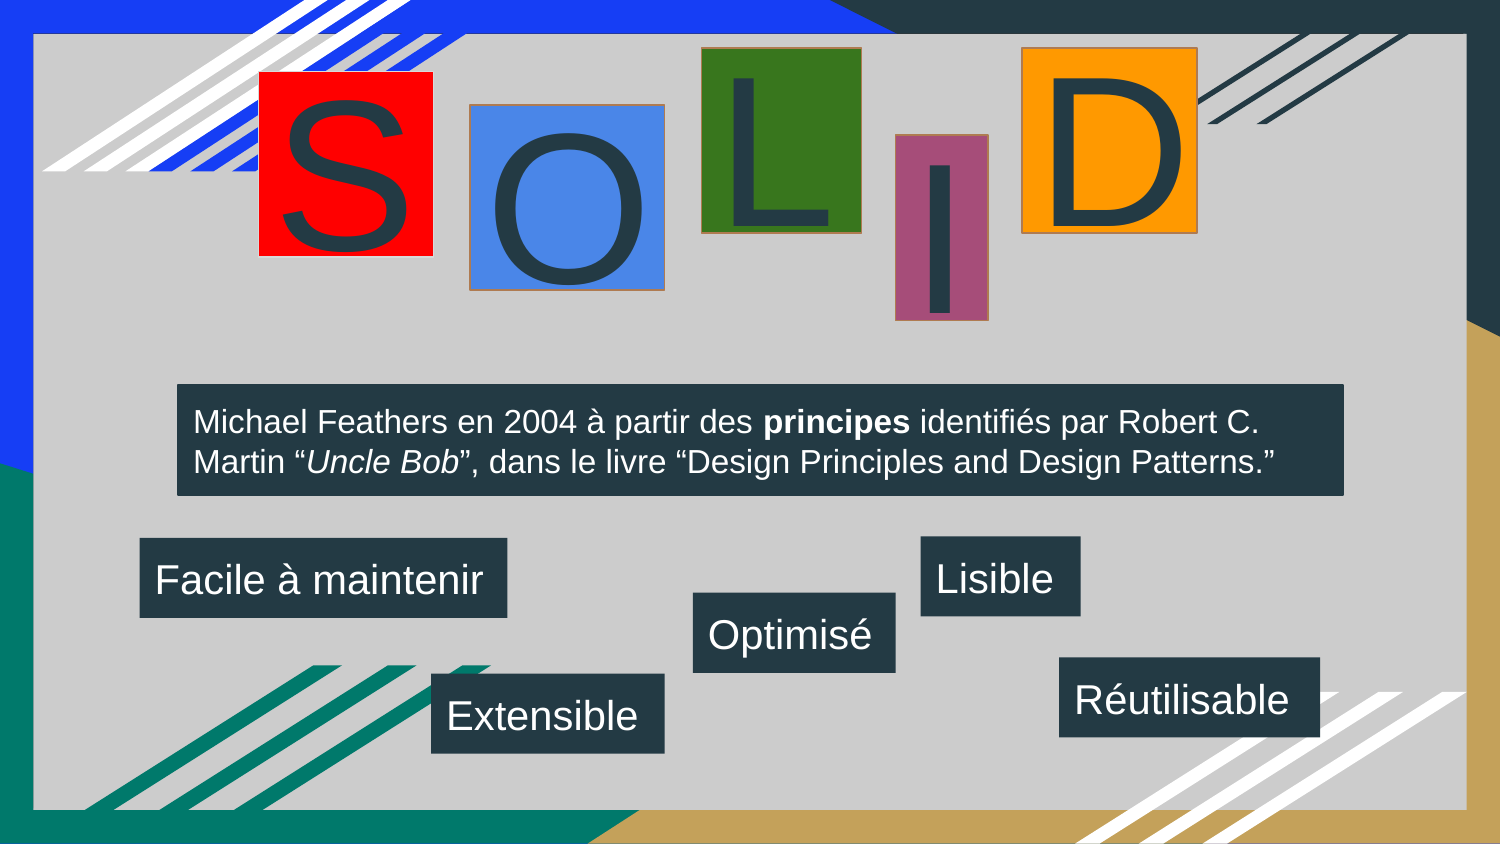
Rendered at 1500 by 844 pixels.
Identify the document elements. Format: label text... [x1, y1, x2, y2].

text_box Réutilisable [1059, 657, 1321, 738]
text_box Optimisé [692, 592, 896, 673]
text_box I [895, 135, 988, 321]
text_box Lisible [920, 536, 1081, 617]
text_box Extensible [431, 673, 665, 754]
text_box Michael Feathers en 2004 à partir des principes identifiés par Robert C. Martin “Uncle Bob”, dans le livre “Design Principles and Design Patterns.” [178, 384, 1343, 495]
text_box Facile à maintenir [139, 537, 508, 618]
text_box S [258, 71, 434, 257]
text_box D [1021, 47, 1198, 234]
text_box L [701, 47, 862, 234]
text_box O [470, 104, 665, 290]
